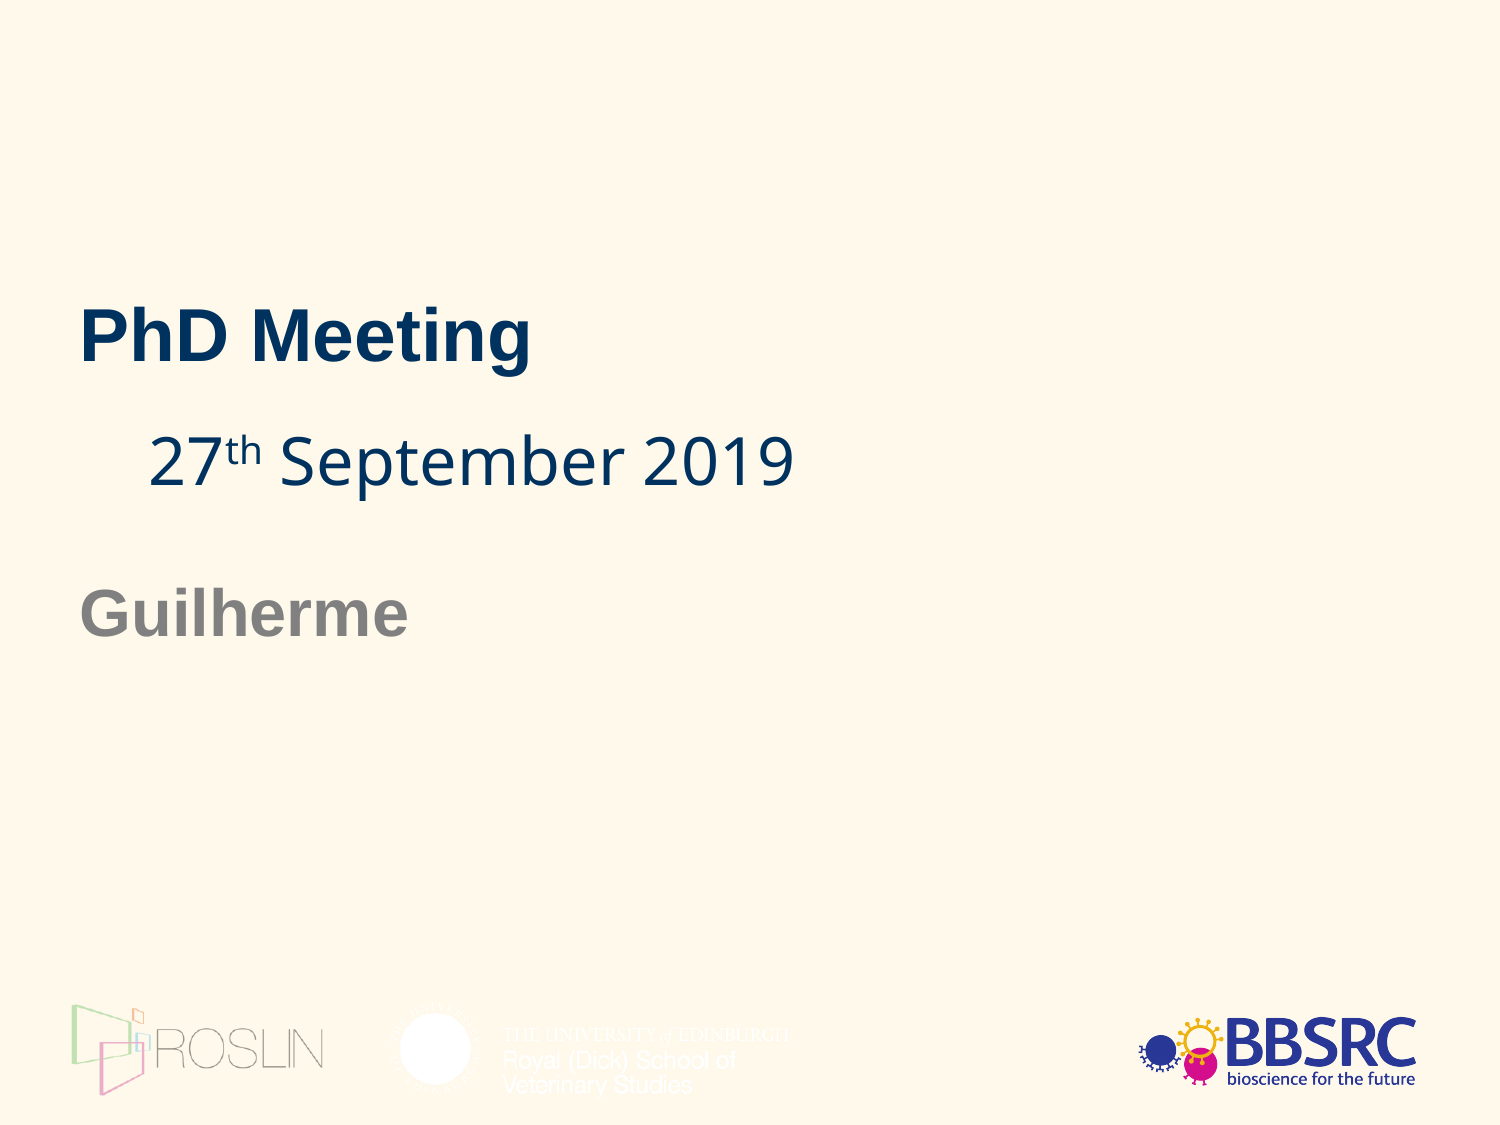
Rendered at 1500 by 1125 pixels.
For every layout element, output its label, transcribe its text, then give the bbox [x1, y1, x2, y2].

title PhD Meeting [64, 278, 1425, 386]
picture [1137, 1014, 1416, 1092]
subtitle Guilherme [64, 562, 1424, 965]
picture [64, 969, 336, 1118]
list 27th September 2019 [63, 411, 1424, 537]
